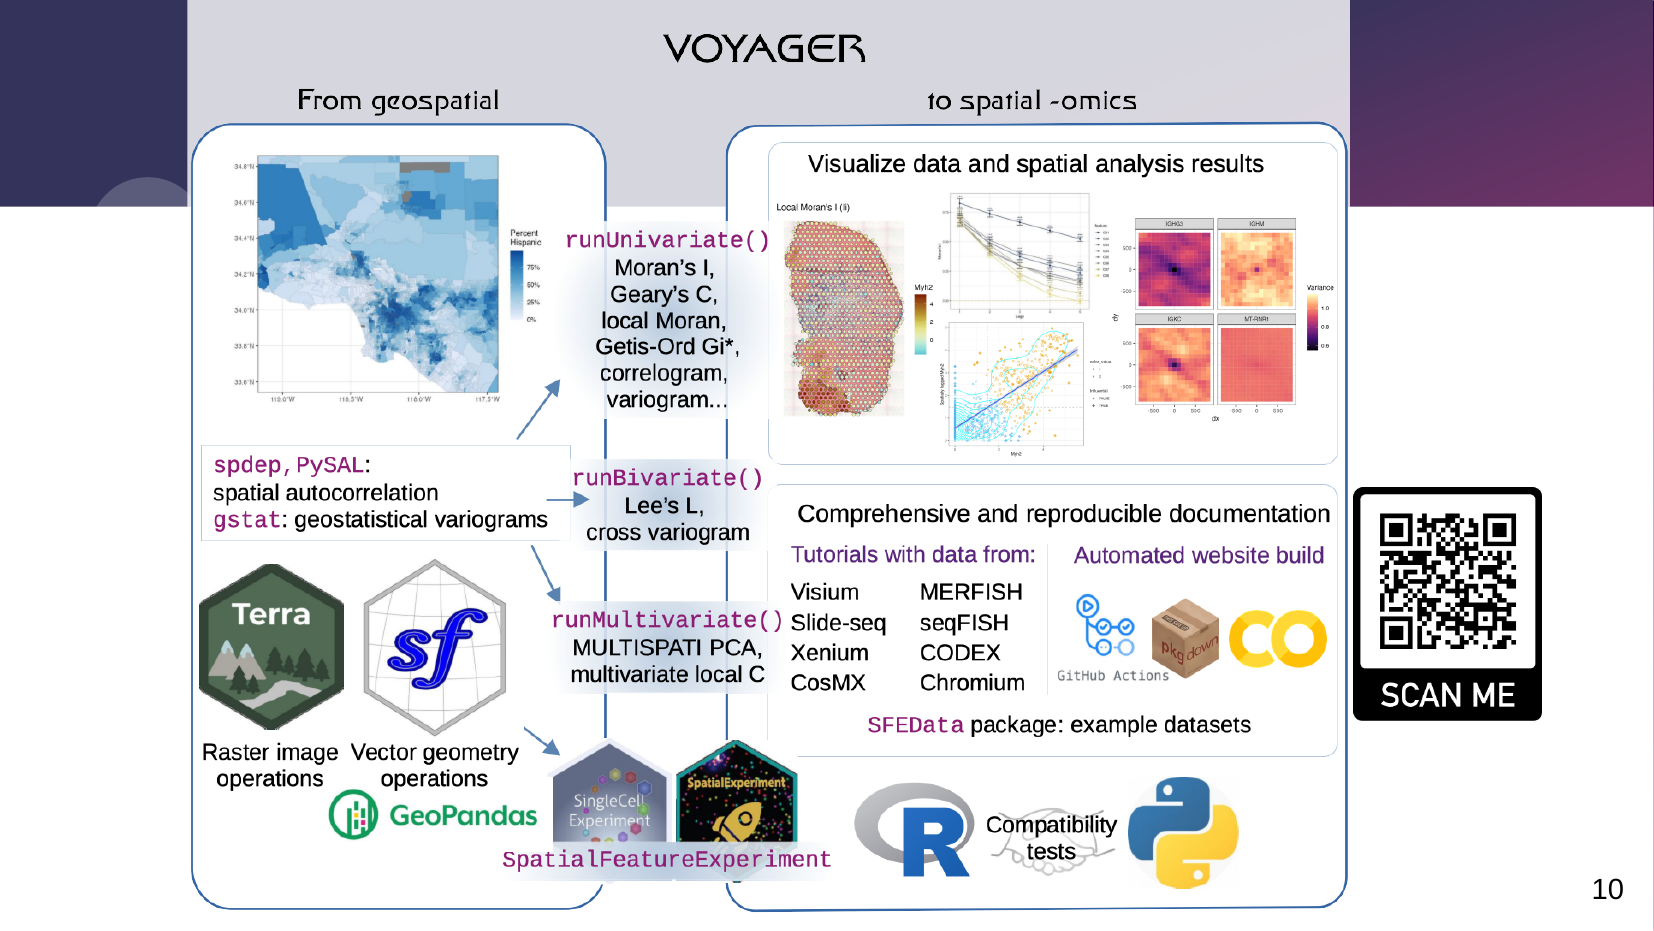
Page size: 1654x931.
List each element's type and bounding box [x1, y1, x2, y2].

picture [162, 1, 1542, 931]
